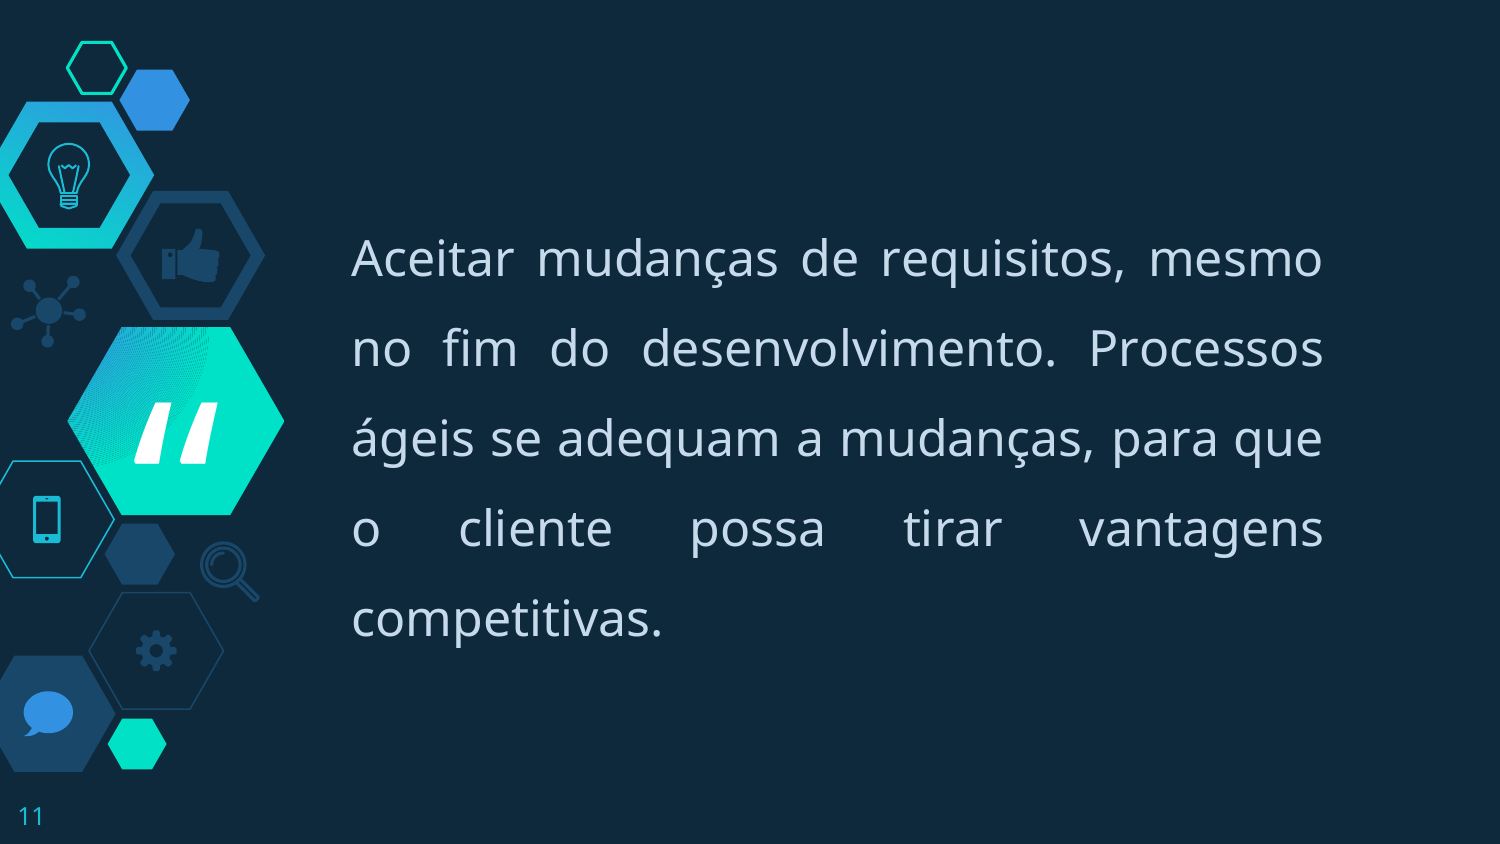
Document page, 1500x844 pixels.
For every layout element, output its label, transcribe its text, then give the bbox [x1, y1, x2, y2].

text_box 11 [2, 785, 93, 844]
list Aceitar mudanças de requisitos, mesmo no fim do desenvolvimento. Processos ágeis se adequam a mudanças, para que o cliente possa tirar vantagens competitivas. [336, 170, 1368, 674]
